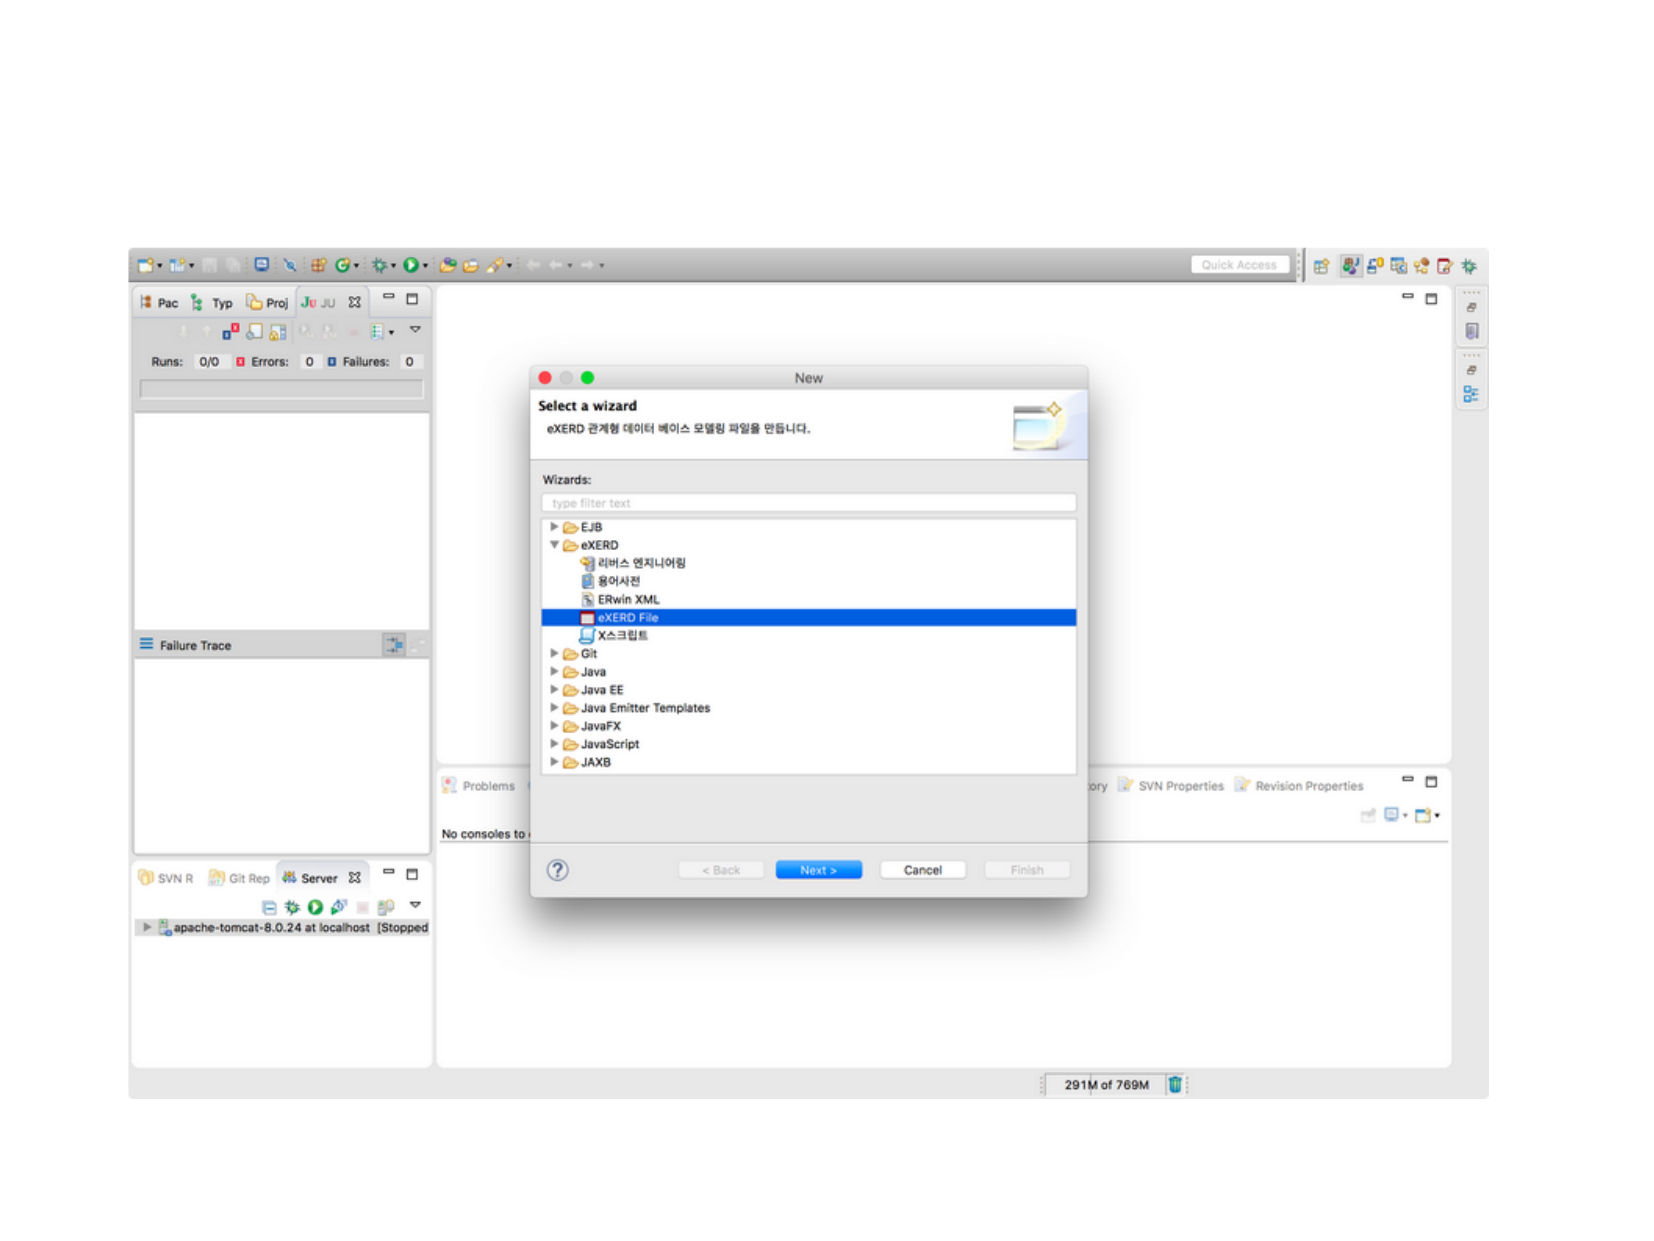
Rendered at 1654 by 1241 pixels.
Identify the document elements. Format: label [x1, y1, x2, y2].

picture [124, 245, 1489, 1099]
